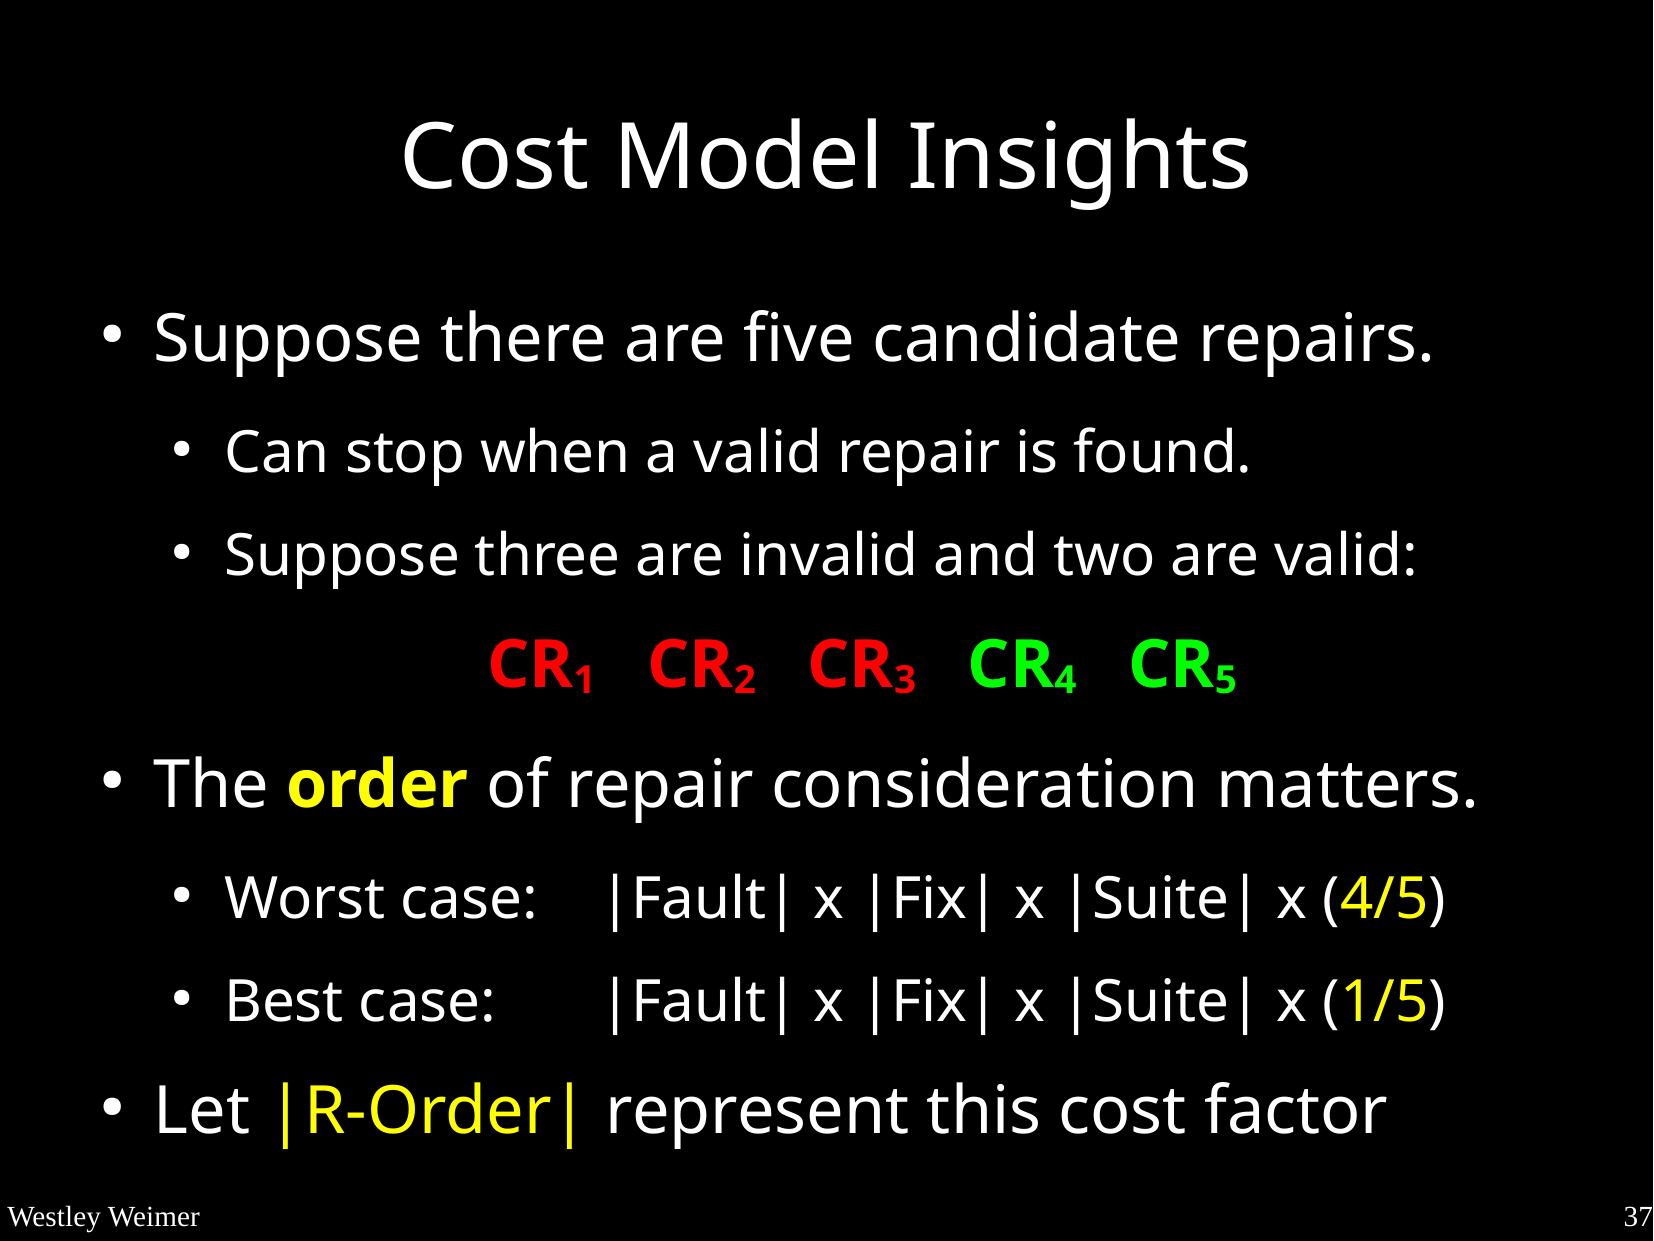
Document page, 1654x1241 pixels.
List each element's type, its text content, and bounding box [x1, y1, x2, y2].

title Cost Model Insights [82, 49, 1571, 257]
list Suppose there are five candidate repairs. Can stop when a valid repair is found. Suppose three are invalid and two are valid: CR1 CR2 CR3 CR4 CR5 The order of repair consideration matters. Worst case: |Fault| x |Fix| x |Suite| x (4/5) Best case: |Fault| x |Fix| x |Suite| x (1/5) Let |R-Order| represent this cost factor [82, 290, 1571, 1109]
